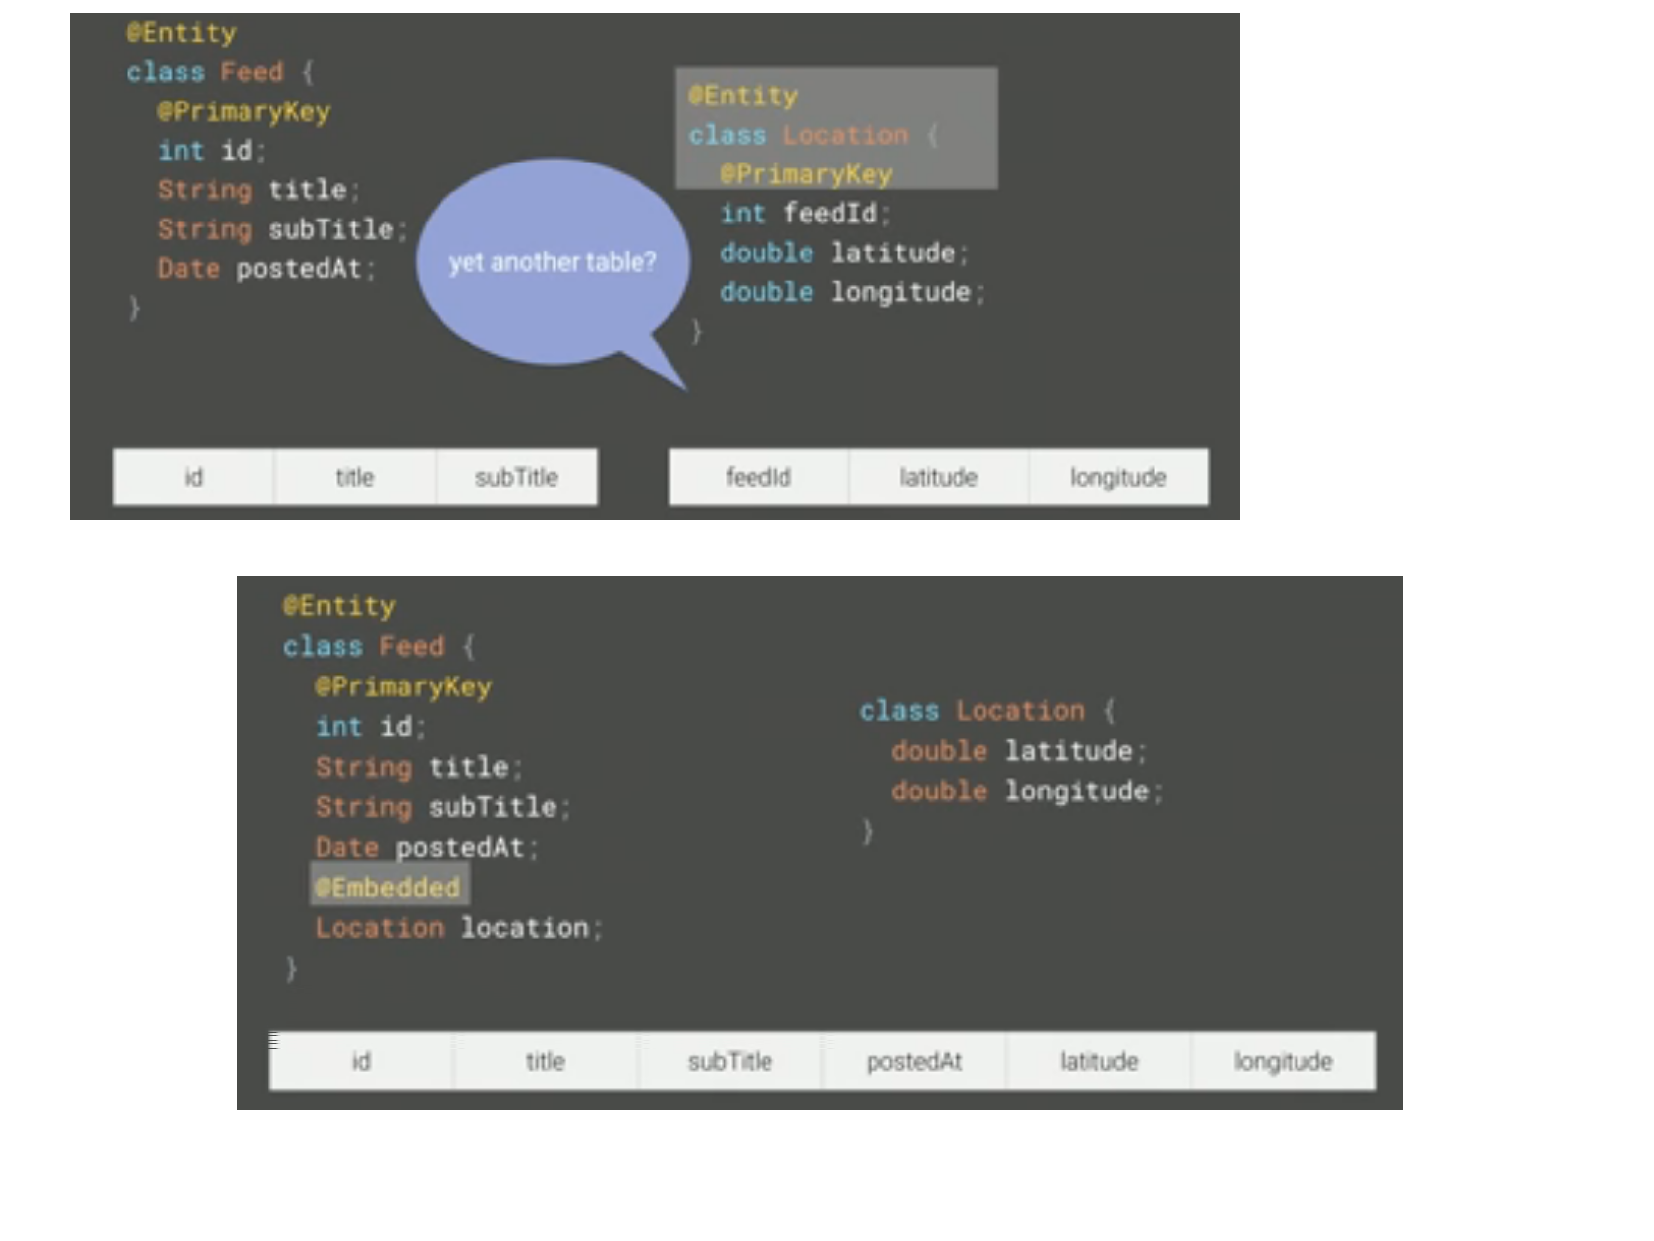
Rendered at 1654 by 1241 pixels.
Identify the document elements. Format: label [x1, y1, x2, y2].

picture [237, 576, 1403, 1110]
picture [70, 13, 1240, 520]
